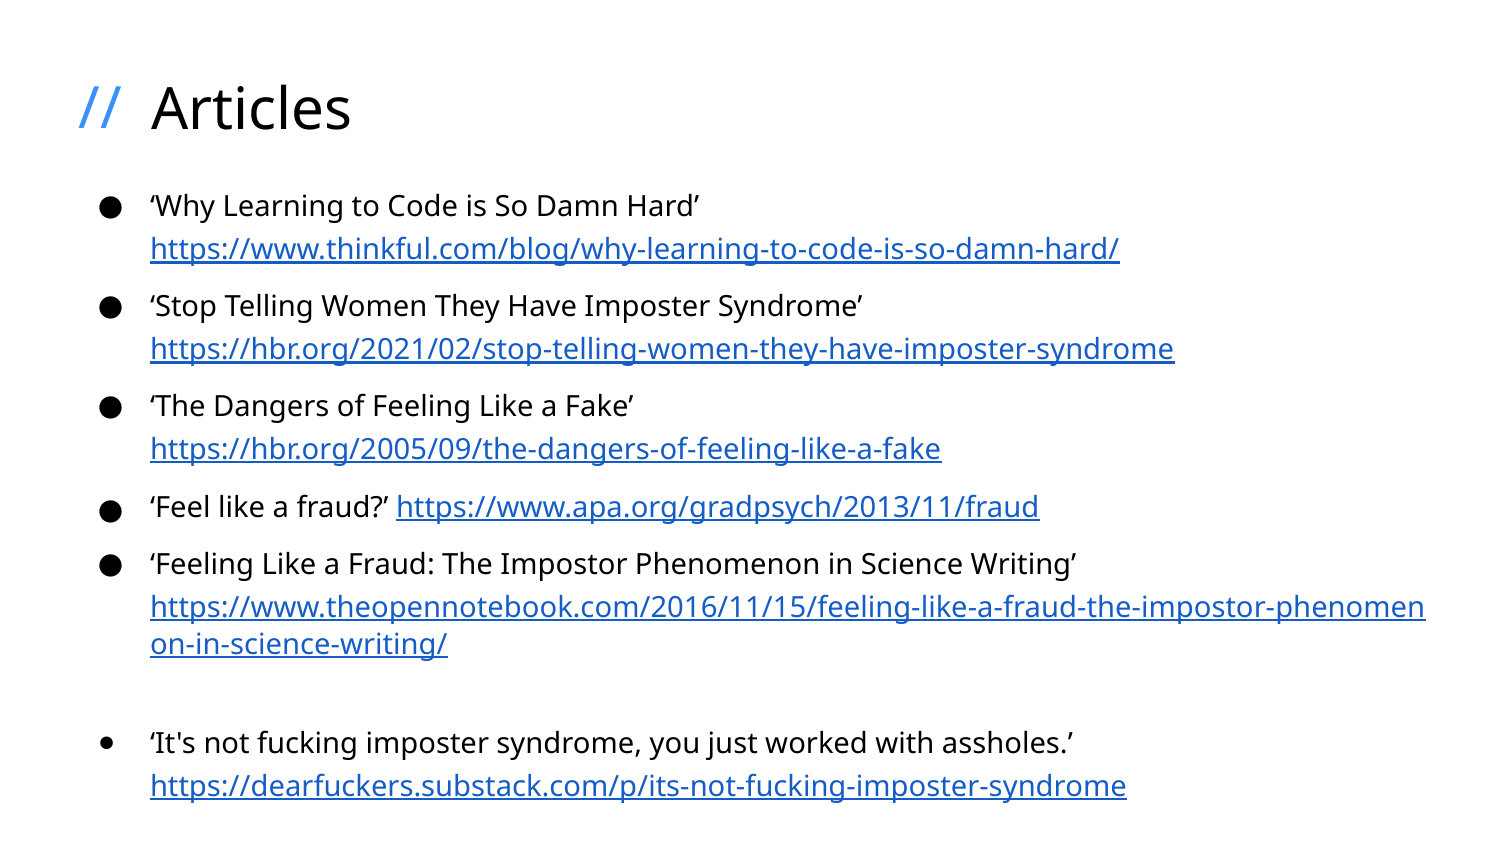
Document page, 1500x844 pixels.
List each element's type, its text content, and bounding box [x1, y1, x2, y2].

title Articles [151, 71, 1349, 156]
list ‘Why Learning to Code is So Damn Hard’ https://www.thinkful.com/blog/why-learning-to-code-is-so-damn-hard/ ‘Stop Telling Women They Have Imposter Syndrome’ https://hbr.org/2021/02/stop-telling-women-they-have-imposter-syndrome ‘The Dangers of Feeling Like a Fake’ https://hbr.org/2005/09/the-dangers-of-feeling-like-a-fake ‘Feel like a fraud?’ https://www.apa.org/gradpsych/2013/11/fraud ‘Feeling Like a Fraud: The Impostor Phenomenon in Science Writing’ https://www.theopennotebook.com/2016/11/15/feeling-like-a-fraud-the-impostor-phenomenon-in-science-writing/ ‘It's not fucking imposter syndrome, you just worked with assholes.’ https://dearfuckers.substack.com/p/its-not-fucking-imposter-syndrome [75, 180, 1431, 764]
